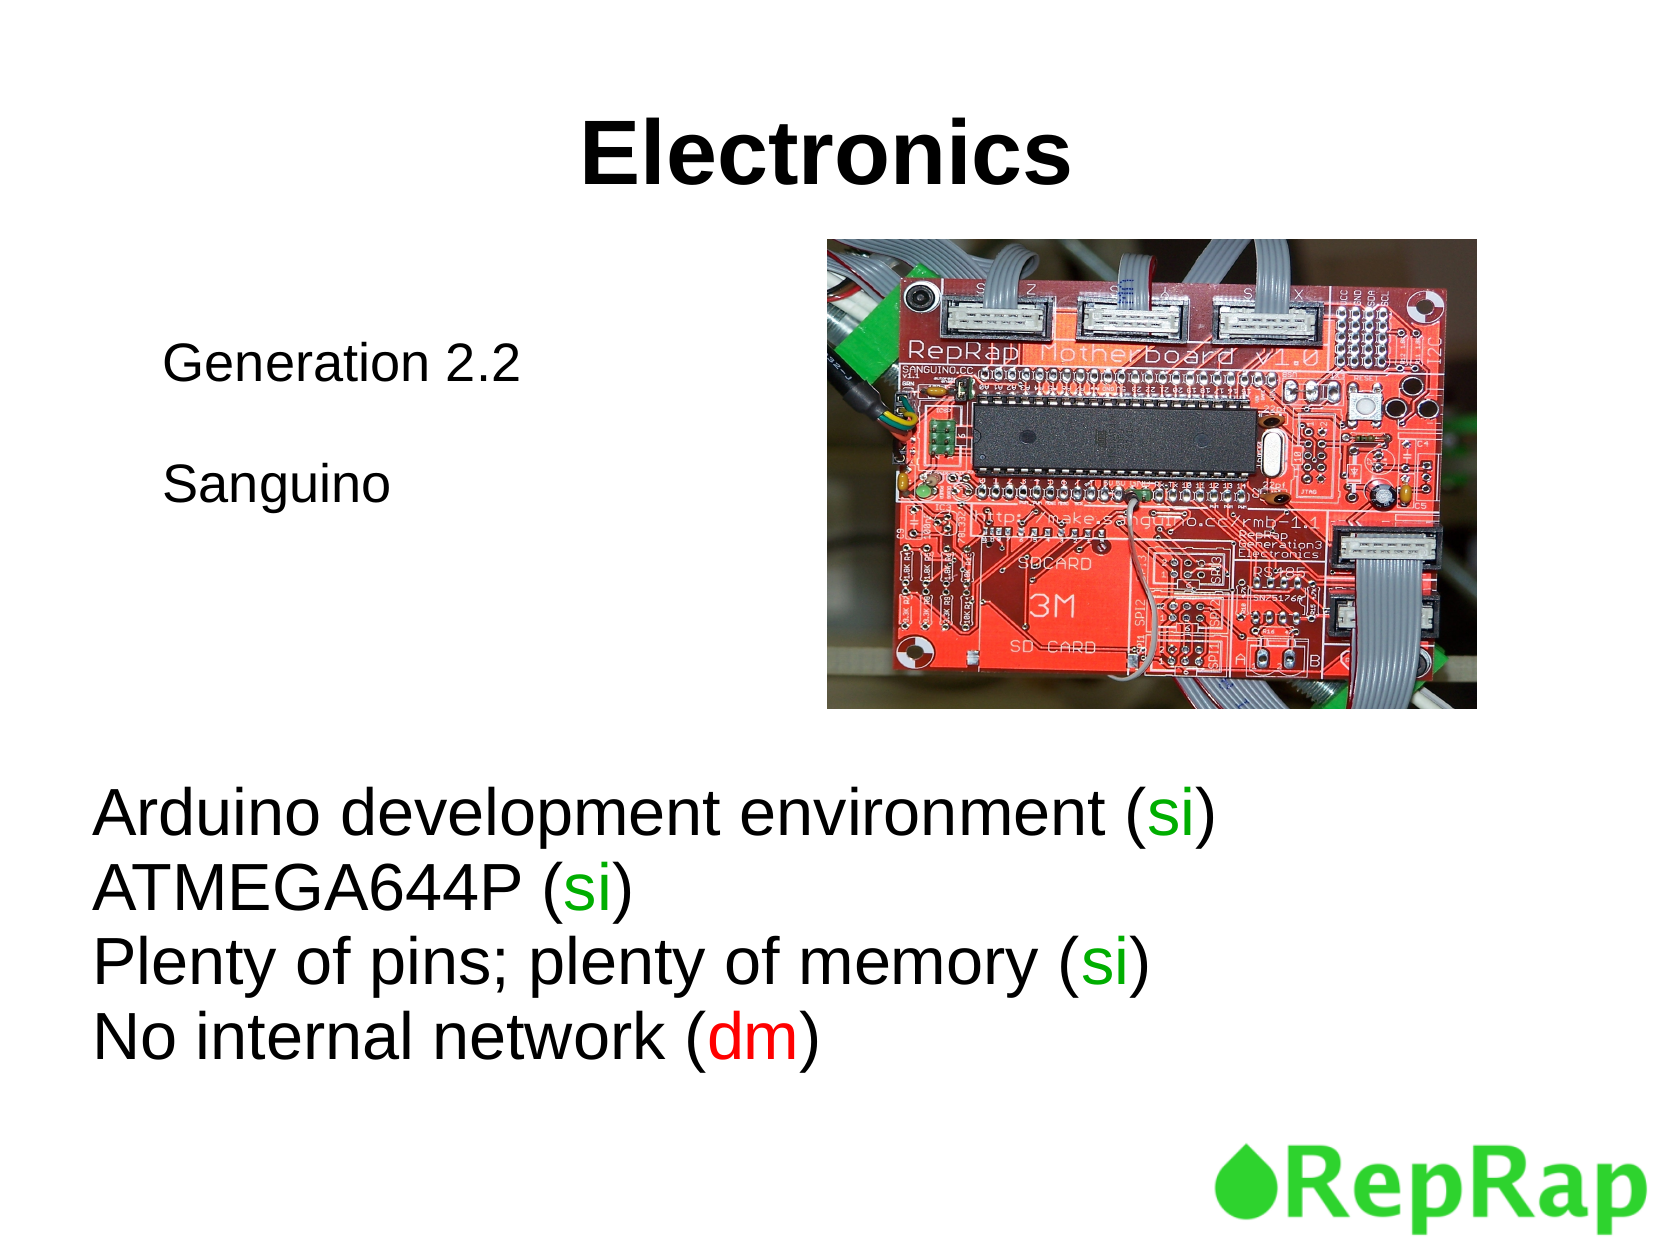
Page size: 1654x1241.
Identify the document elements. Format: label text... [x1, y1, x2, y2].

picture [827, 239, 1477, 709]
text_box Generation 2.2 Sanguino [147, 324, 827, 542]
text_box Arduino development environment (si) ATMEGA644P (si) Plenty of pins; plenty of memory (si) No internal network (dm) [59, 767, 1447, 1115]
title Electronics [82, 56, 1571, 250]
picture [1210, 1140, 1653, 1241]
